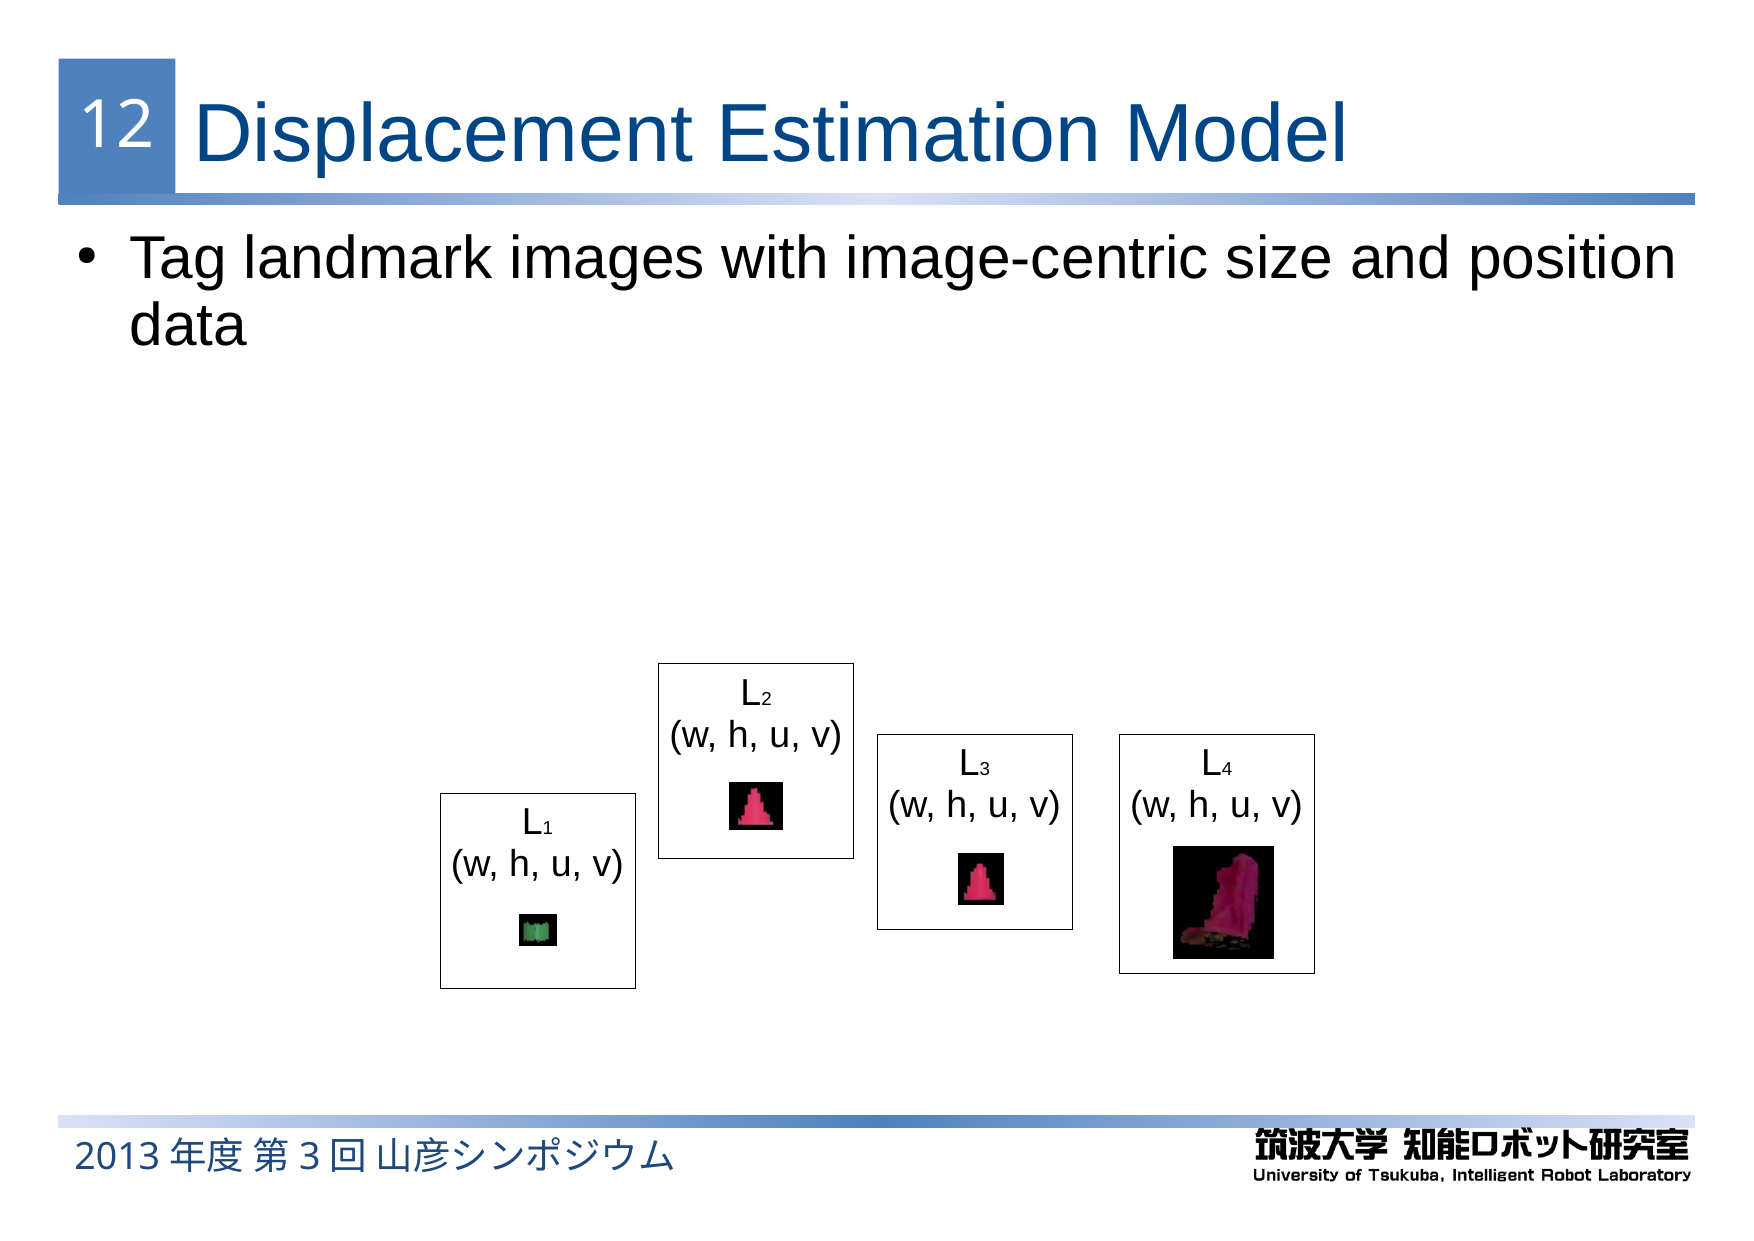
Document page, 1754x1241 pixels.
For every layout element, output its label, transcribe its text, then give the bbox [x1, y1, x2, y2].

text_box L3 (w, h, u, v) [877, 734, 1073, 930]
text_box L2 (w, h, u, v) [658, 663, 854, 859]
title Displacement Estimation Model [193, 61, 1651, 205]
text_box L4 (w, h, u, v) [1119, 734, 1315, 974]
text_box L1 (w, h, u, v) [440, 793, 636, 989]
picture [519, 914, 557, 946]
picture [729, 782, 783, 830]
picture [958, 853, 1004, 906]
picture [1252, 1127, 1691, 1182]
list Tag landmark images with image-centric size and position data [58, 223, 1696, 876]
picture [1173, 846, 1274, 959]
